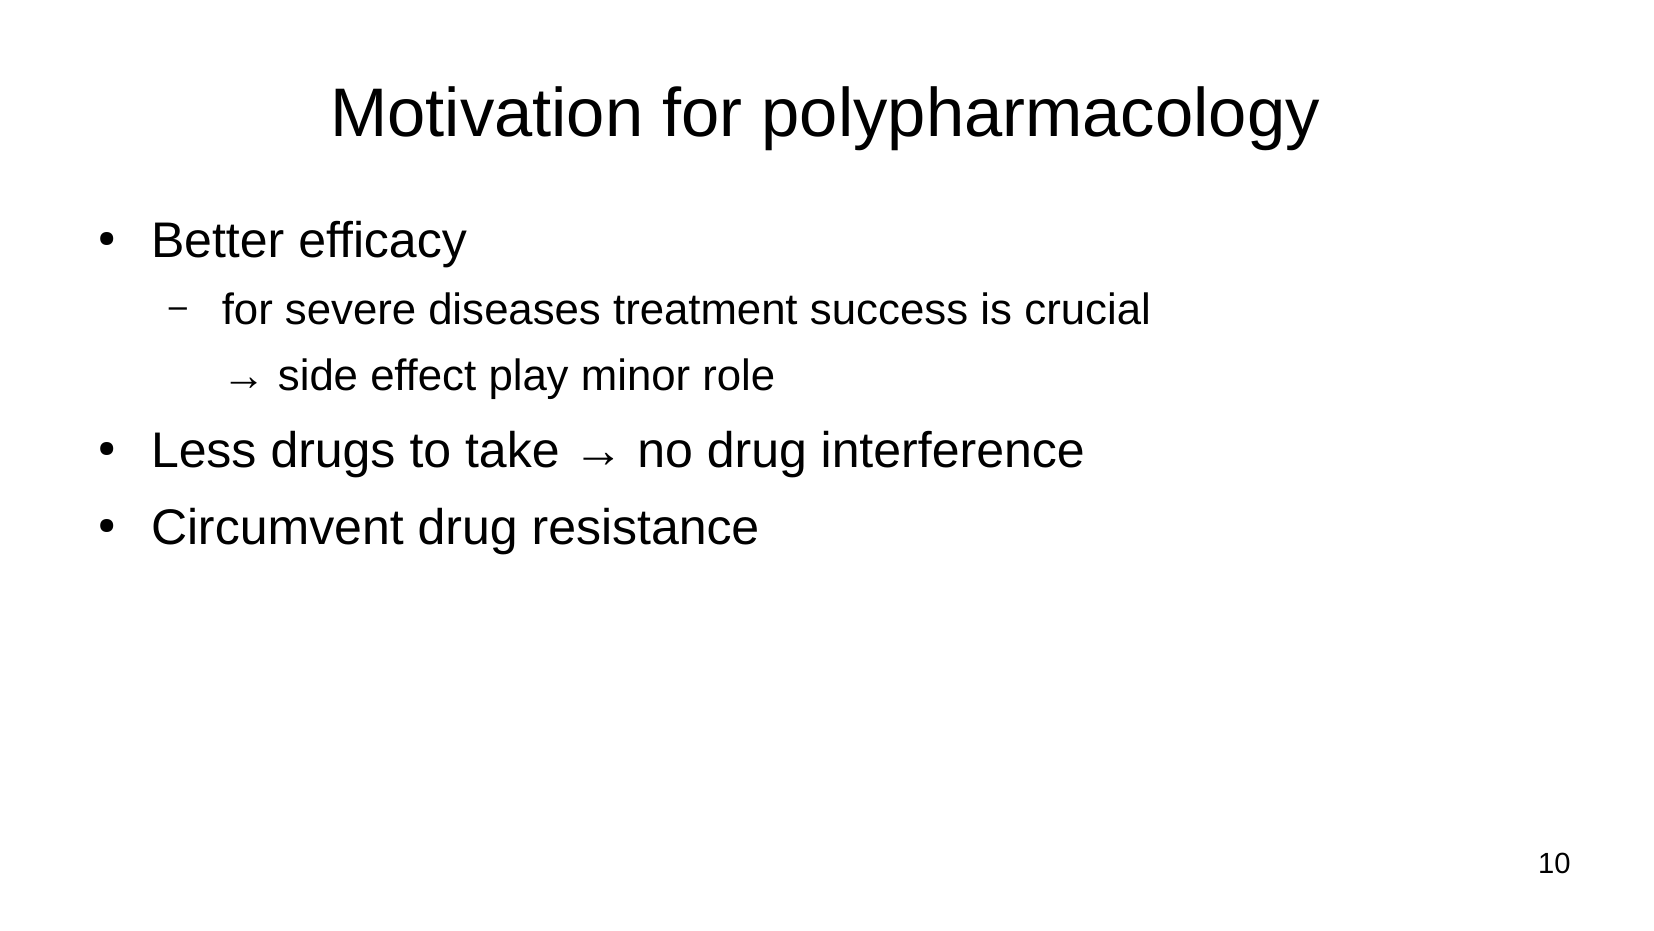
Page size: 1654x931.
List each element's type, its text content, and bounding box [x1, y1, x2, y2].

title Motivation for polypharmacology [80, 35, 1571, 191]
list Better efficacy for severe diseases treatment success is crucial → side effect play minor role Less drugs to take → no drug interference Circumvent drug resistance [80, 211, 1571, 753]
